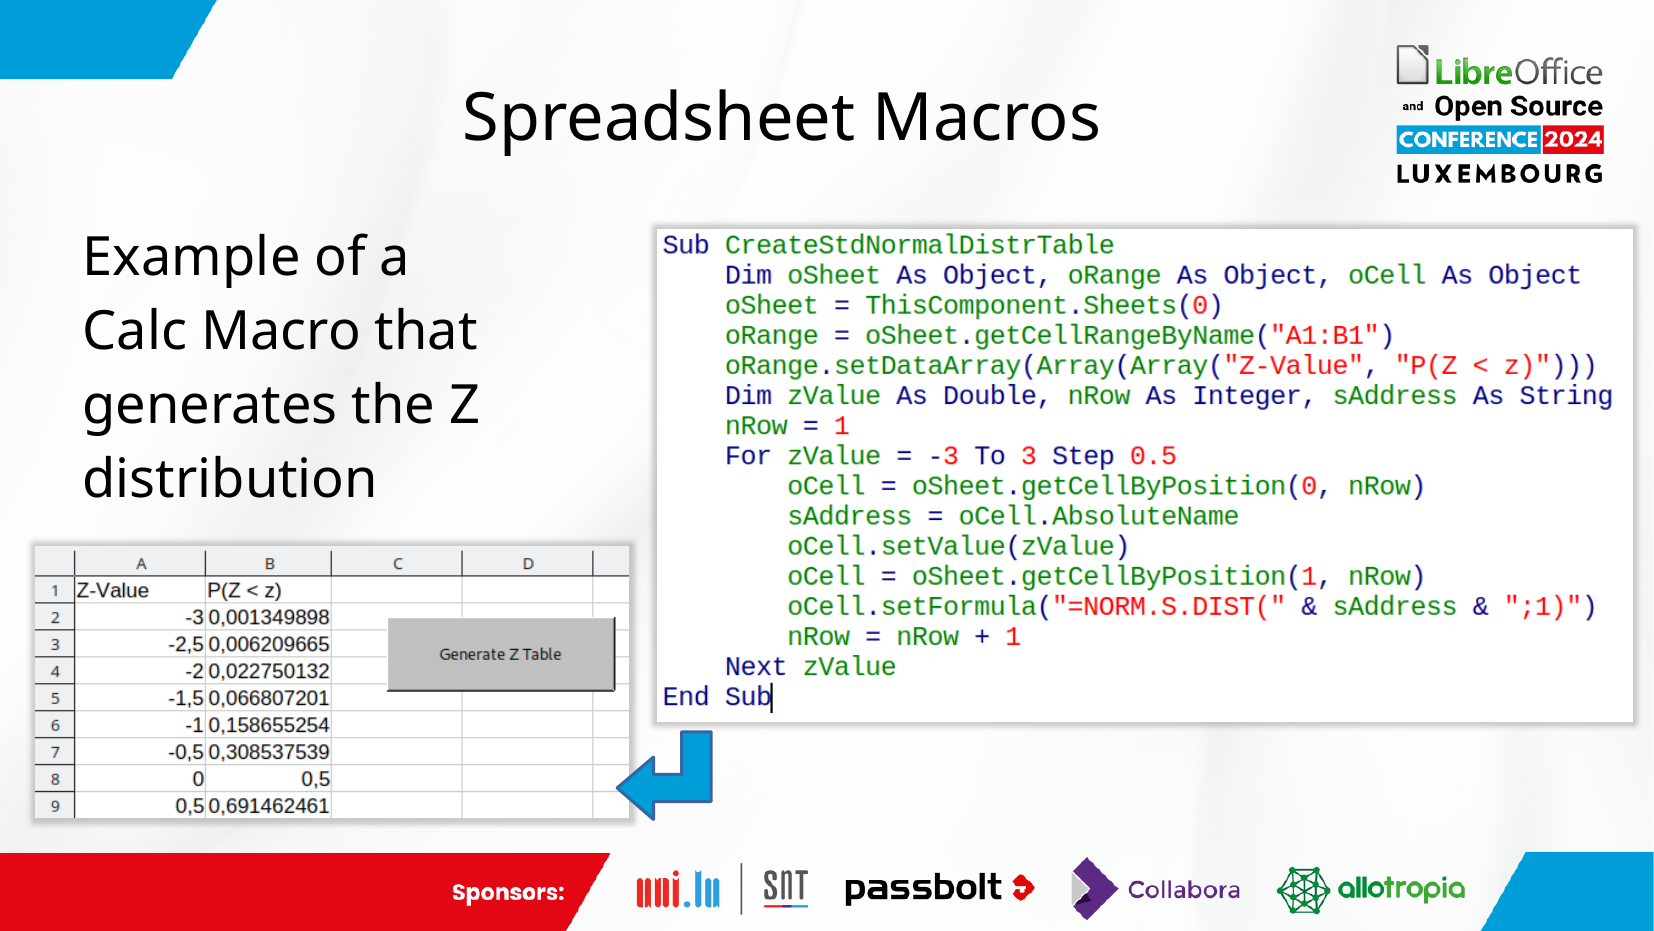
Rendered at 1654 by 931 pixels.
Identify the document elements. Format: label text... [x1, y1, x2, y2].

title Spreadsheet Macros [206, 37, 1359, 193]
picture [0, 0, 1654, 931]
text_box [617, 731, 712, 820]
list Example of a Calc Macro that generates the Z distribution [82, 217, 494, 538]
